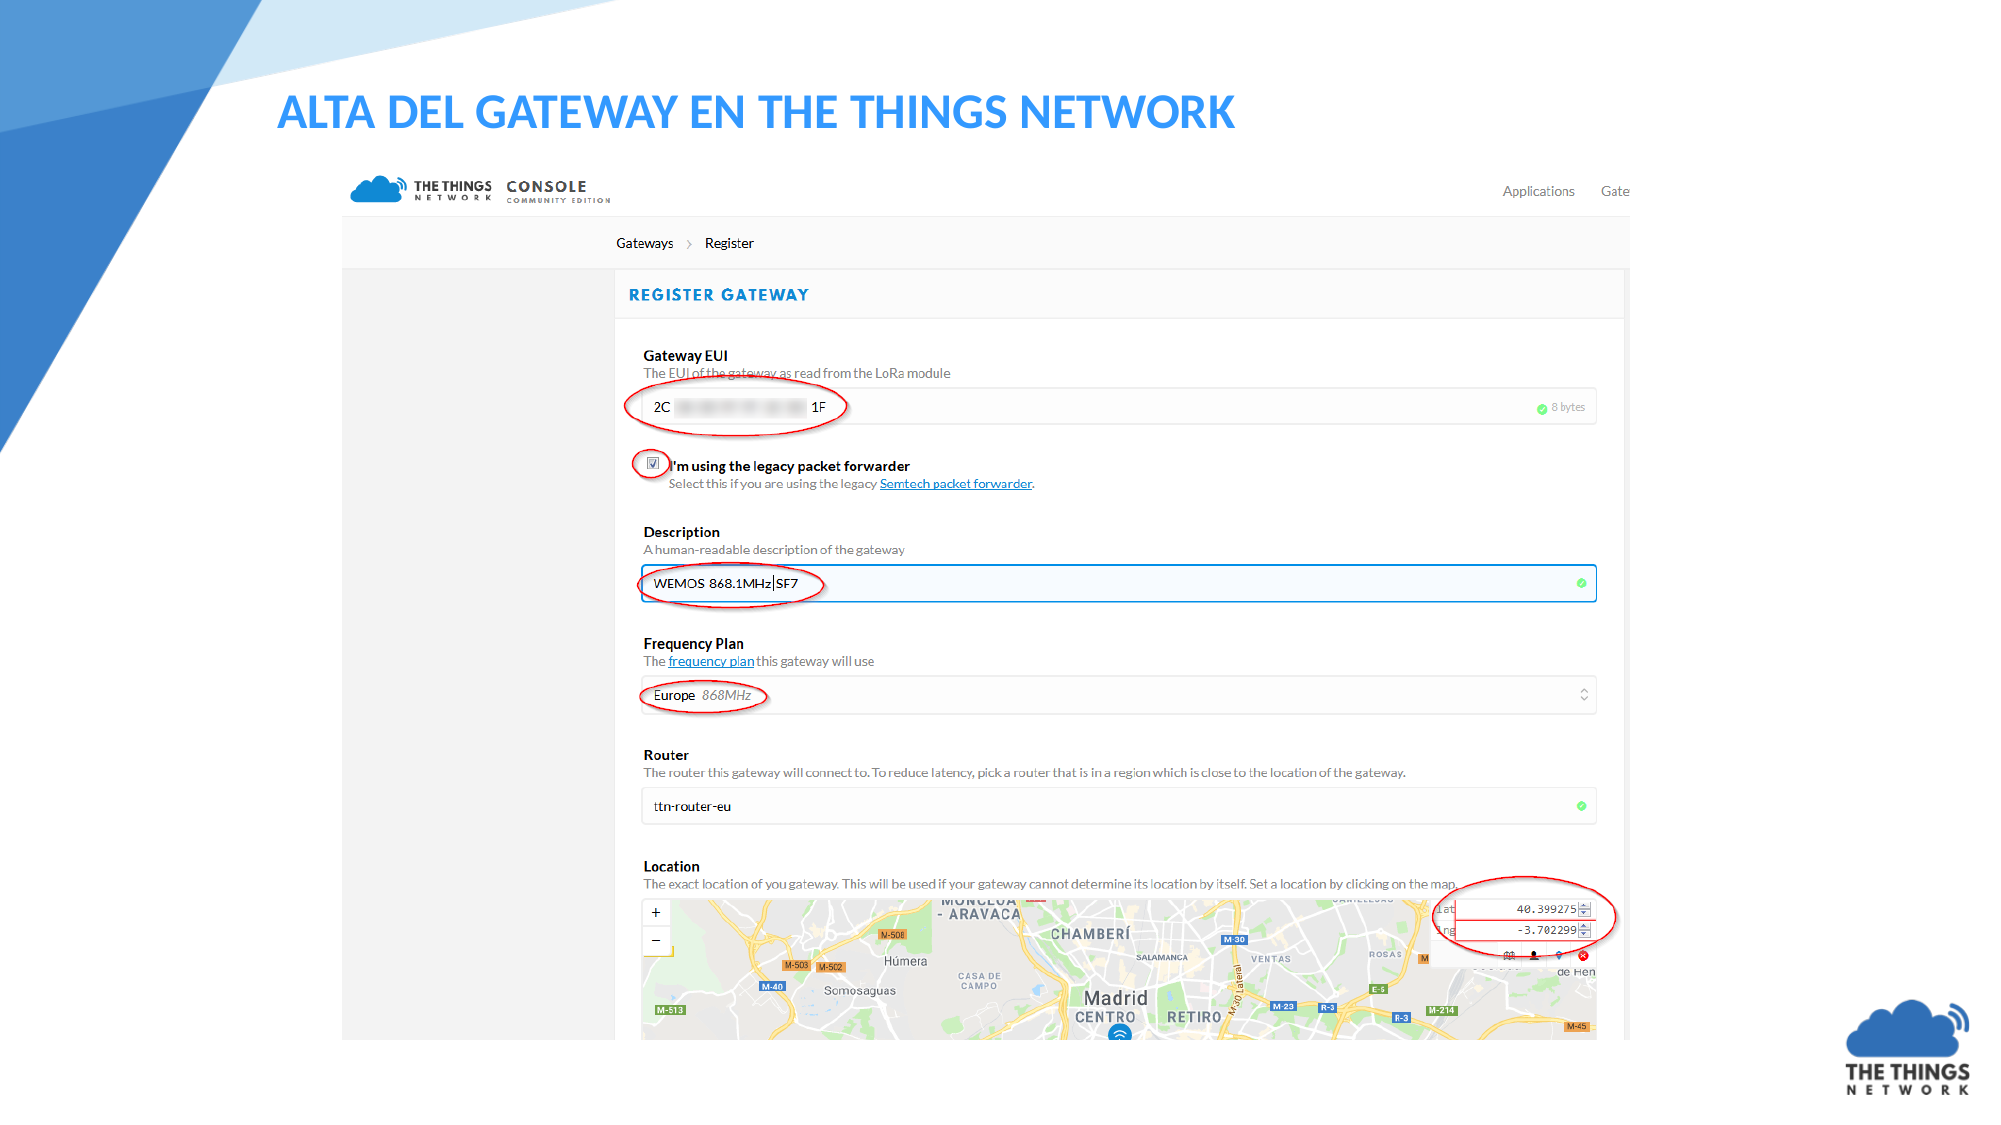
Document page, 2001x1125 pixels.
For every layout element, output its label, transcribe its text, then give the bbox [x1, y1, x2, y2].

text_box ALTA DEL GATEWAY EN THE THINGS NETWORK [99, 44, 1900, 233]
picture [0, 0, 1970, 1095]
